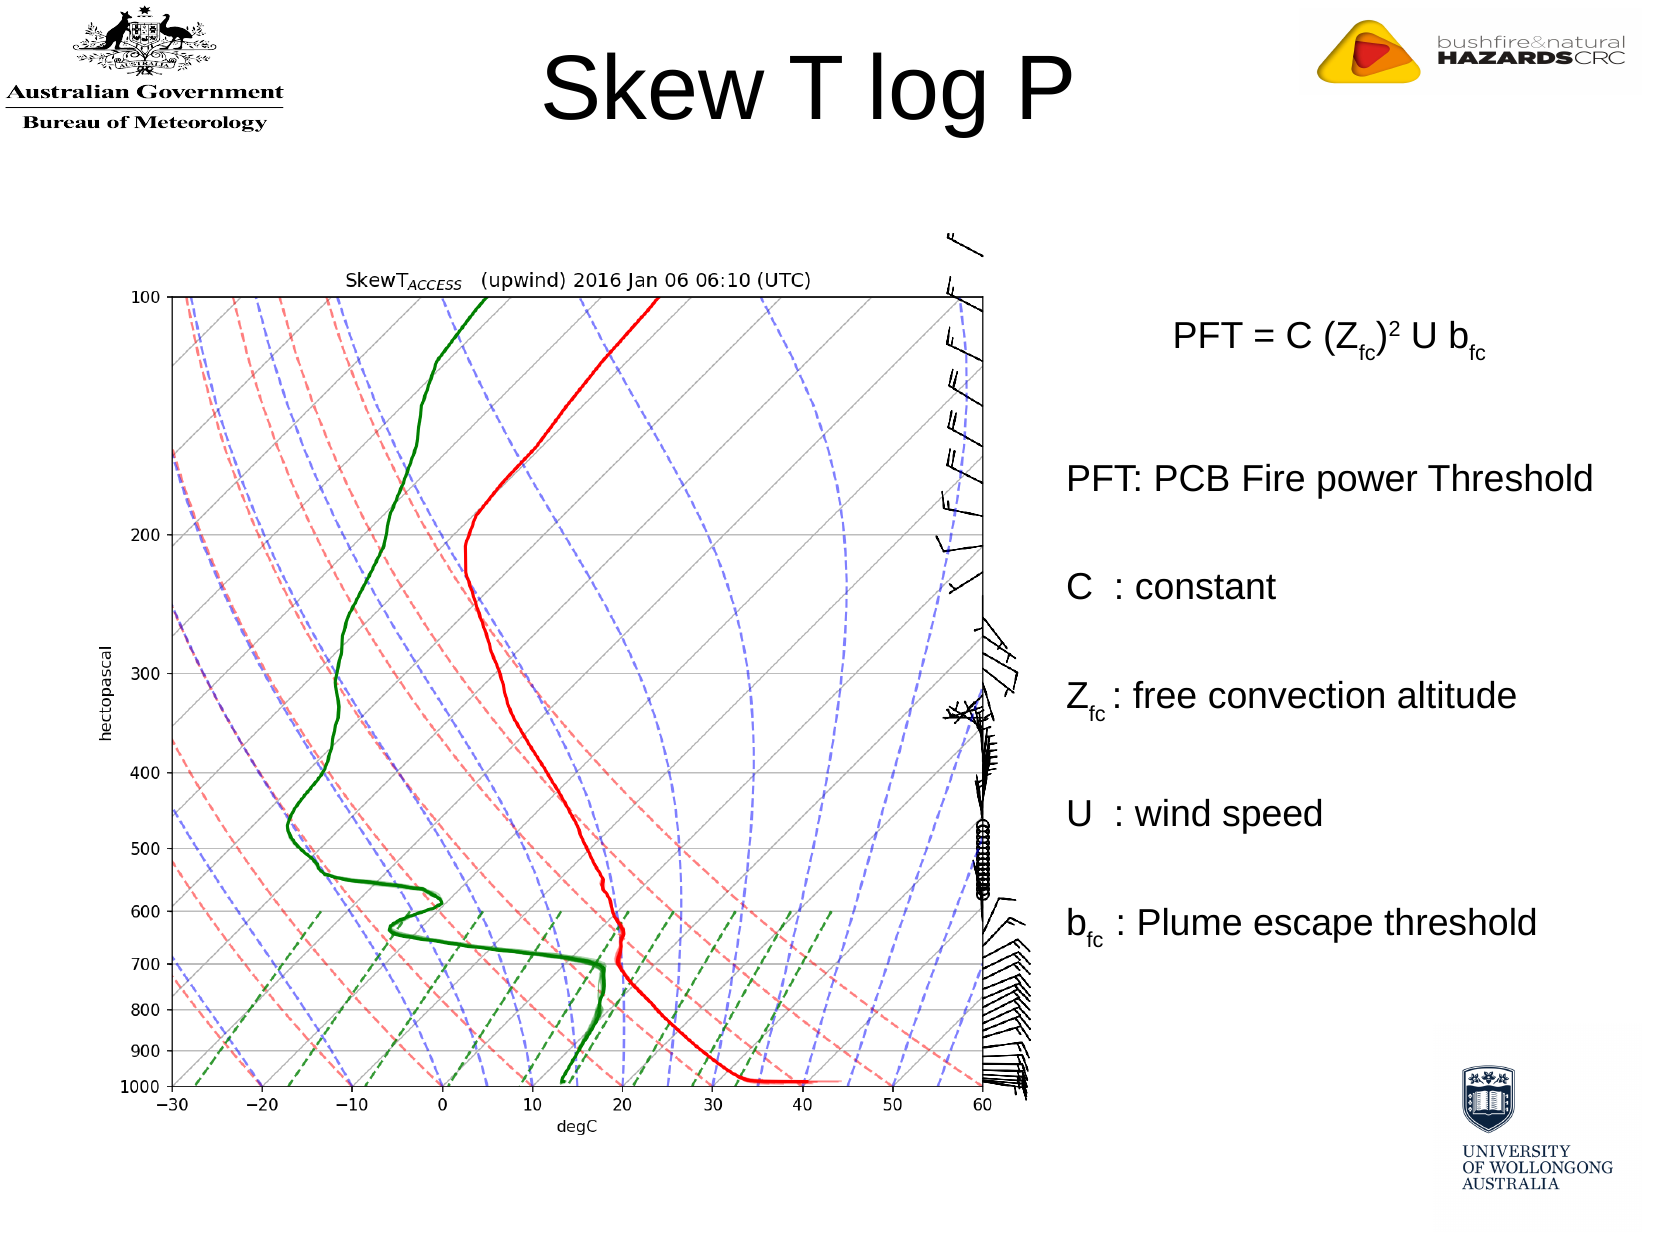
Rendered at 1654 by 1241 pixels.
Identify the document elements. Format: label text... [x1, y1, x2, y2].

picture [1433, 1023, 1642, 1232]
picture [5, 5, 284, 132]
title Skew T log P [289, 0, 1329, 166]
picture [1329, 8, 1642, 95]
text_box PFT = C (Zfc)2 U bfc PFT: PCB Fire power Threshold C : constant Zfc : free convection altitude U : wind speed bfc : Plume escape threshold [1051, 307, 1619, 1024]
picture [41, 171, 1087, 1217]
